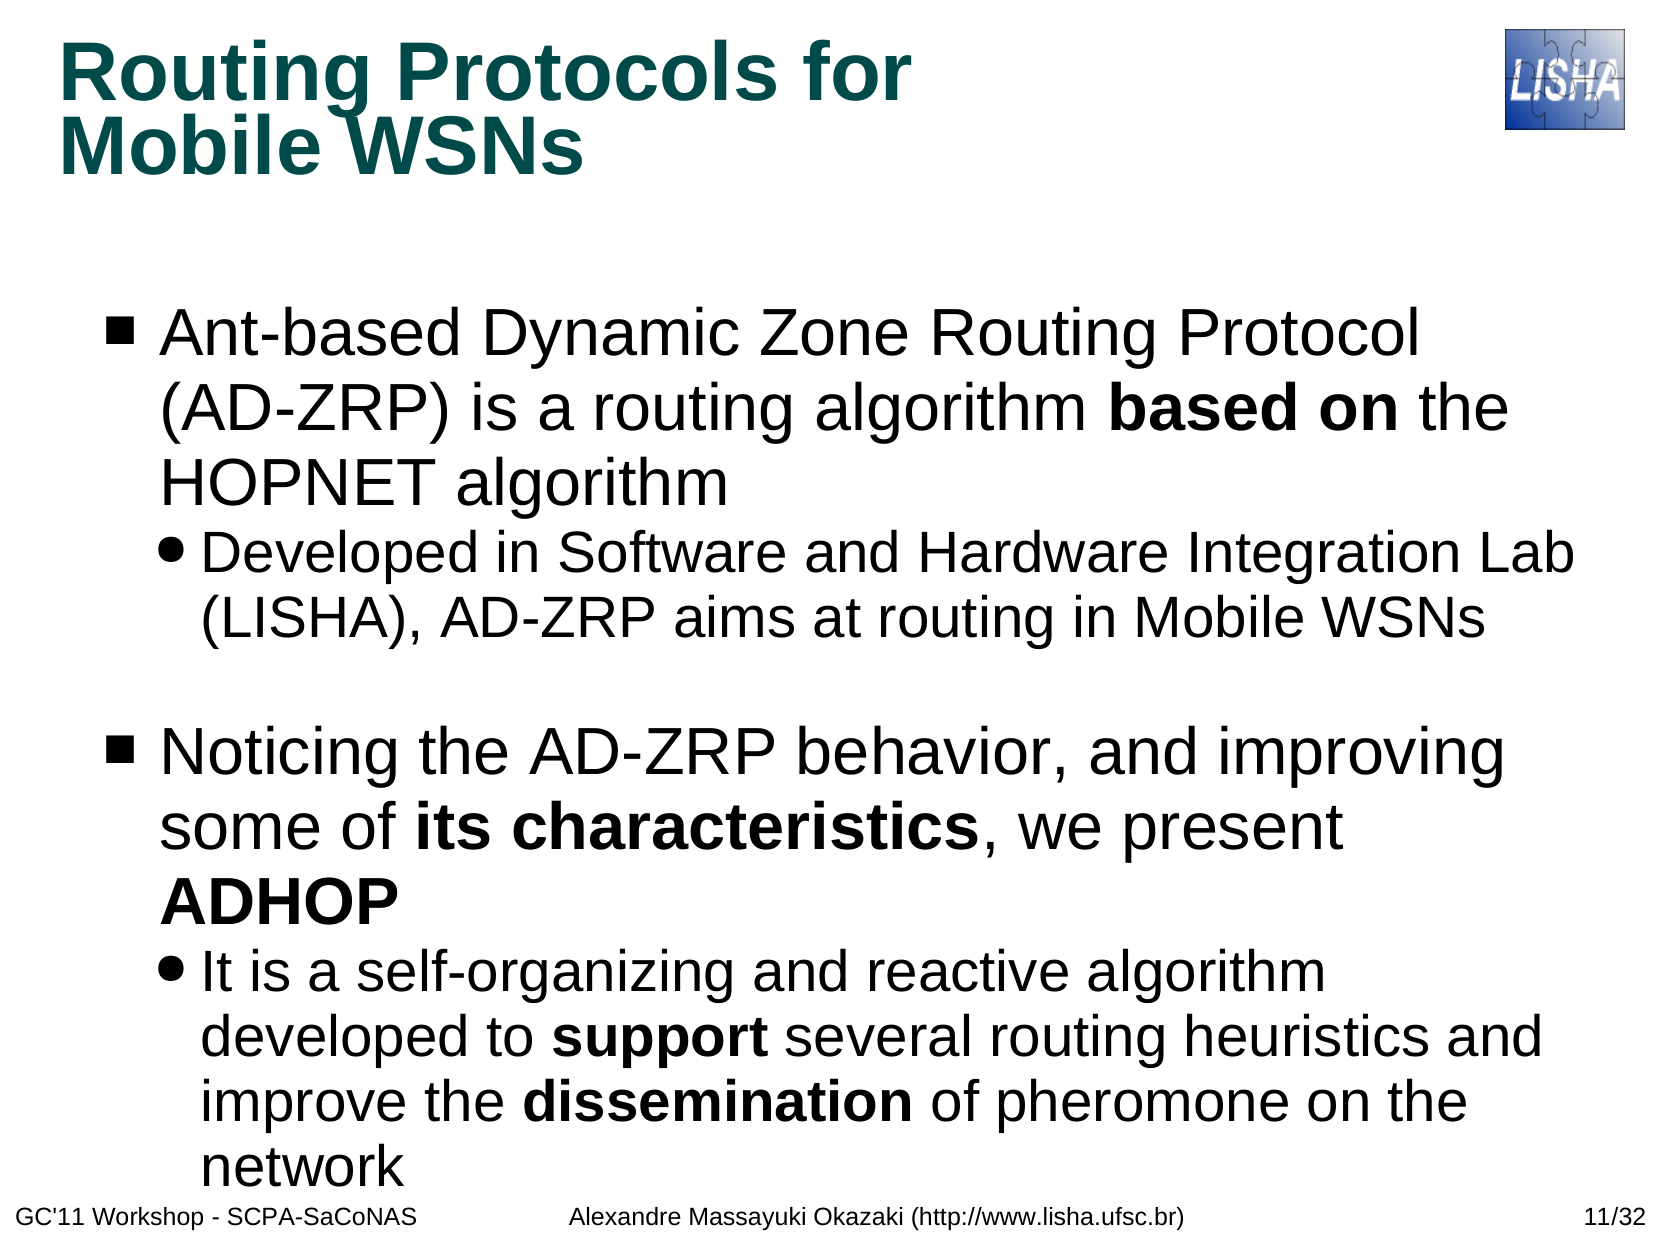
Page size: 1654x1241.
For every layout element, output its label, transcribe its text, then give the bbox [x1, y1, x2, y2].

list Ant-based Dynamic Zone Routing Protocol (AD-ZRP) is a routing algorithm based on the HOPNET algorithm Developed in Software and Hardware Integration Lab (LISHA), AD-ZRP aims at routing in Mobile WSNs Noticing the AD-ZRP behavior, and improving some of its characteristics, we present ADHOP It is a self-organizing and reactive algorithm developed to support several routing heuristics and improve the dissemination of pheromone on the network [59, 295, 1595, 1200]
picture [1595, 29, 1625, 130]
title Routing Protocols for Mobile WSNs [58, 11, 1595, 219]
